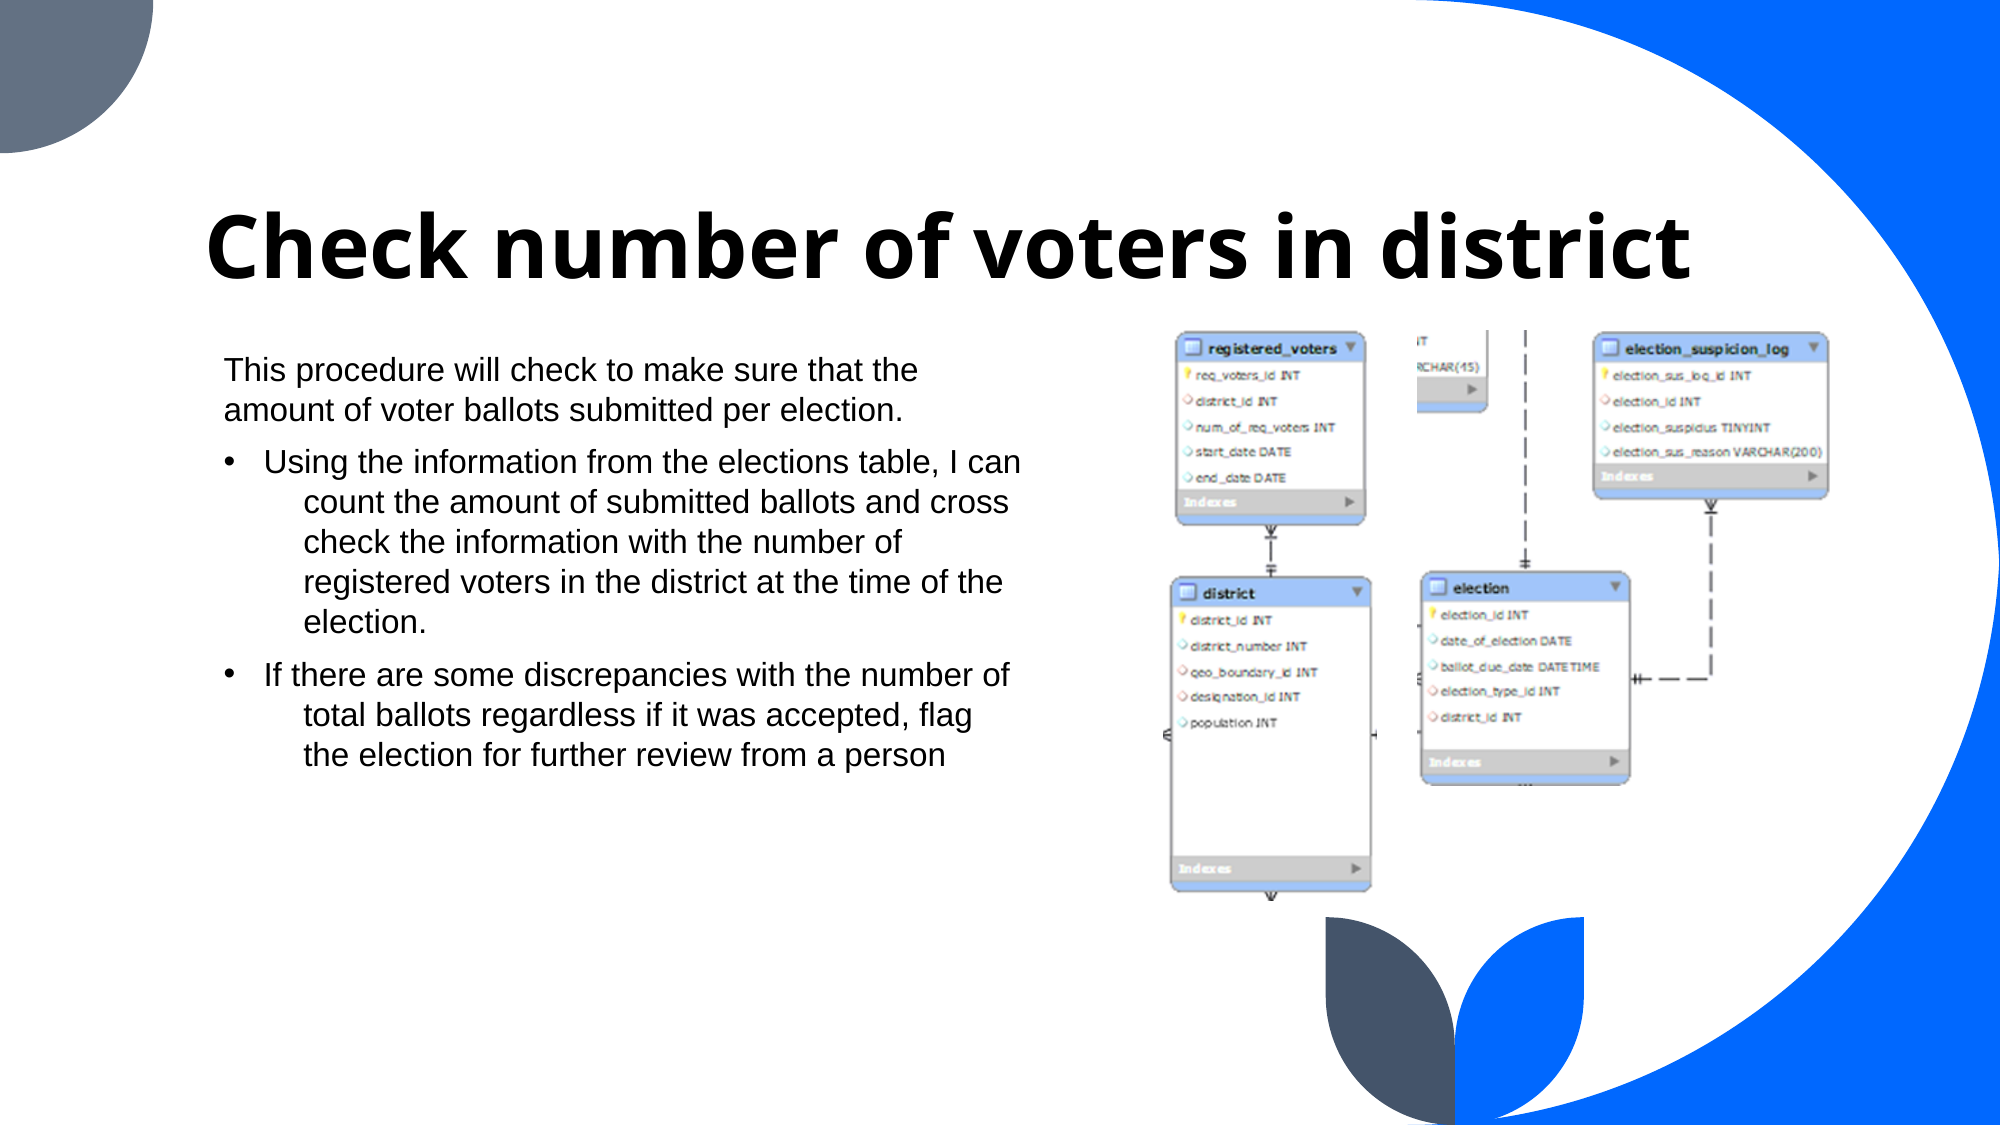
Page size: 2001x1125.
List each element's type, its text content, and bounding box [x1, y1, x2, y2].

picture [1163, 326, 1377, 901]
title Check number of voters in district [190, 16, 1795, 303]
text_box This procedure will check to make sure that the amount of voter ballots submitted per election. Using the information from the elections table, I can count the amount of submitted ballots and cross check the information with the number of registered voters in the district at the time of the election. If there are some discrepancies with the number of total ballots regardless if it was accepted, flag the election for further review from a person [209, 341, 1044, 857]
picture [1417, 331, 1838, 786]
